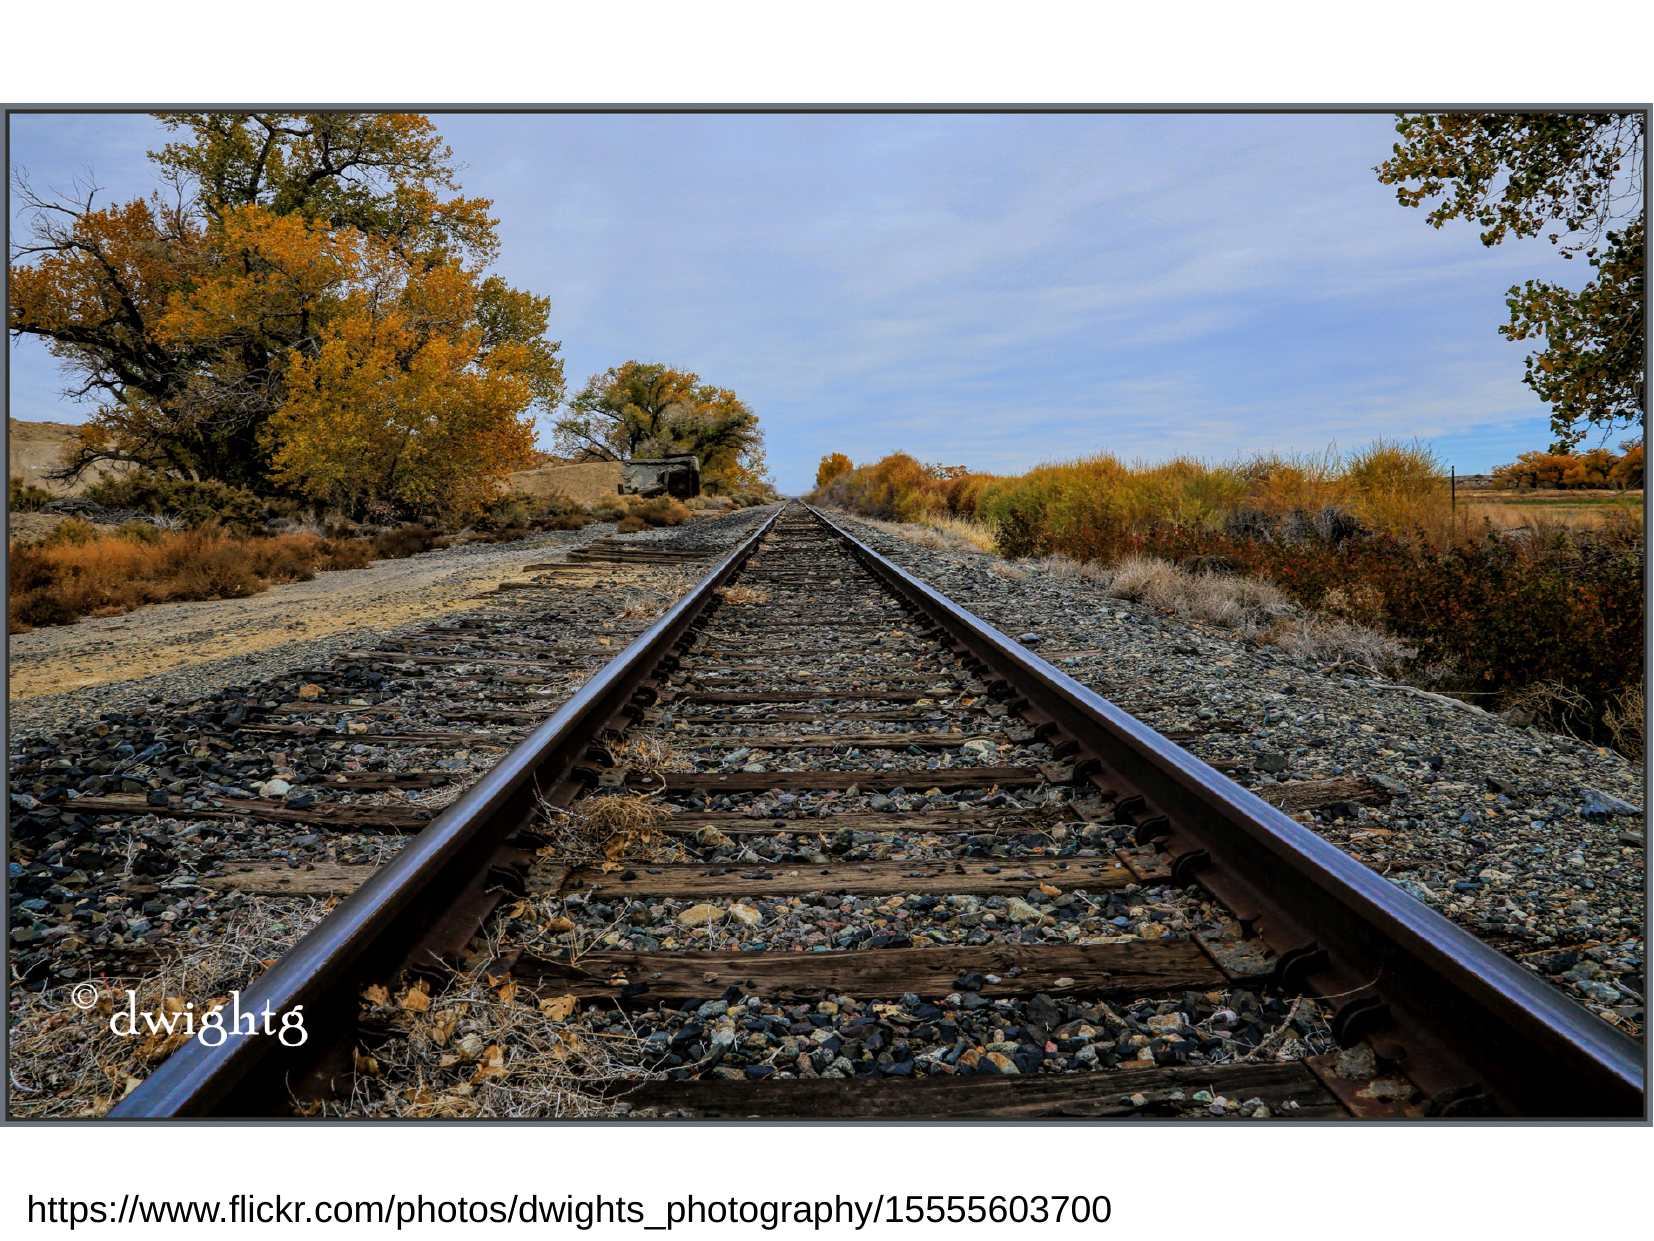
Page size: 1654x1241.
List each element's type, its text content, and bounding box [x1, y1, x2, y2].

text_box https://www.flickr.com/photos/dwights_photography/15555603700 [11, 1181, 1642, 1238]
picture [0, 103, 1653, 1127]
